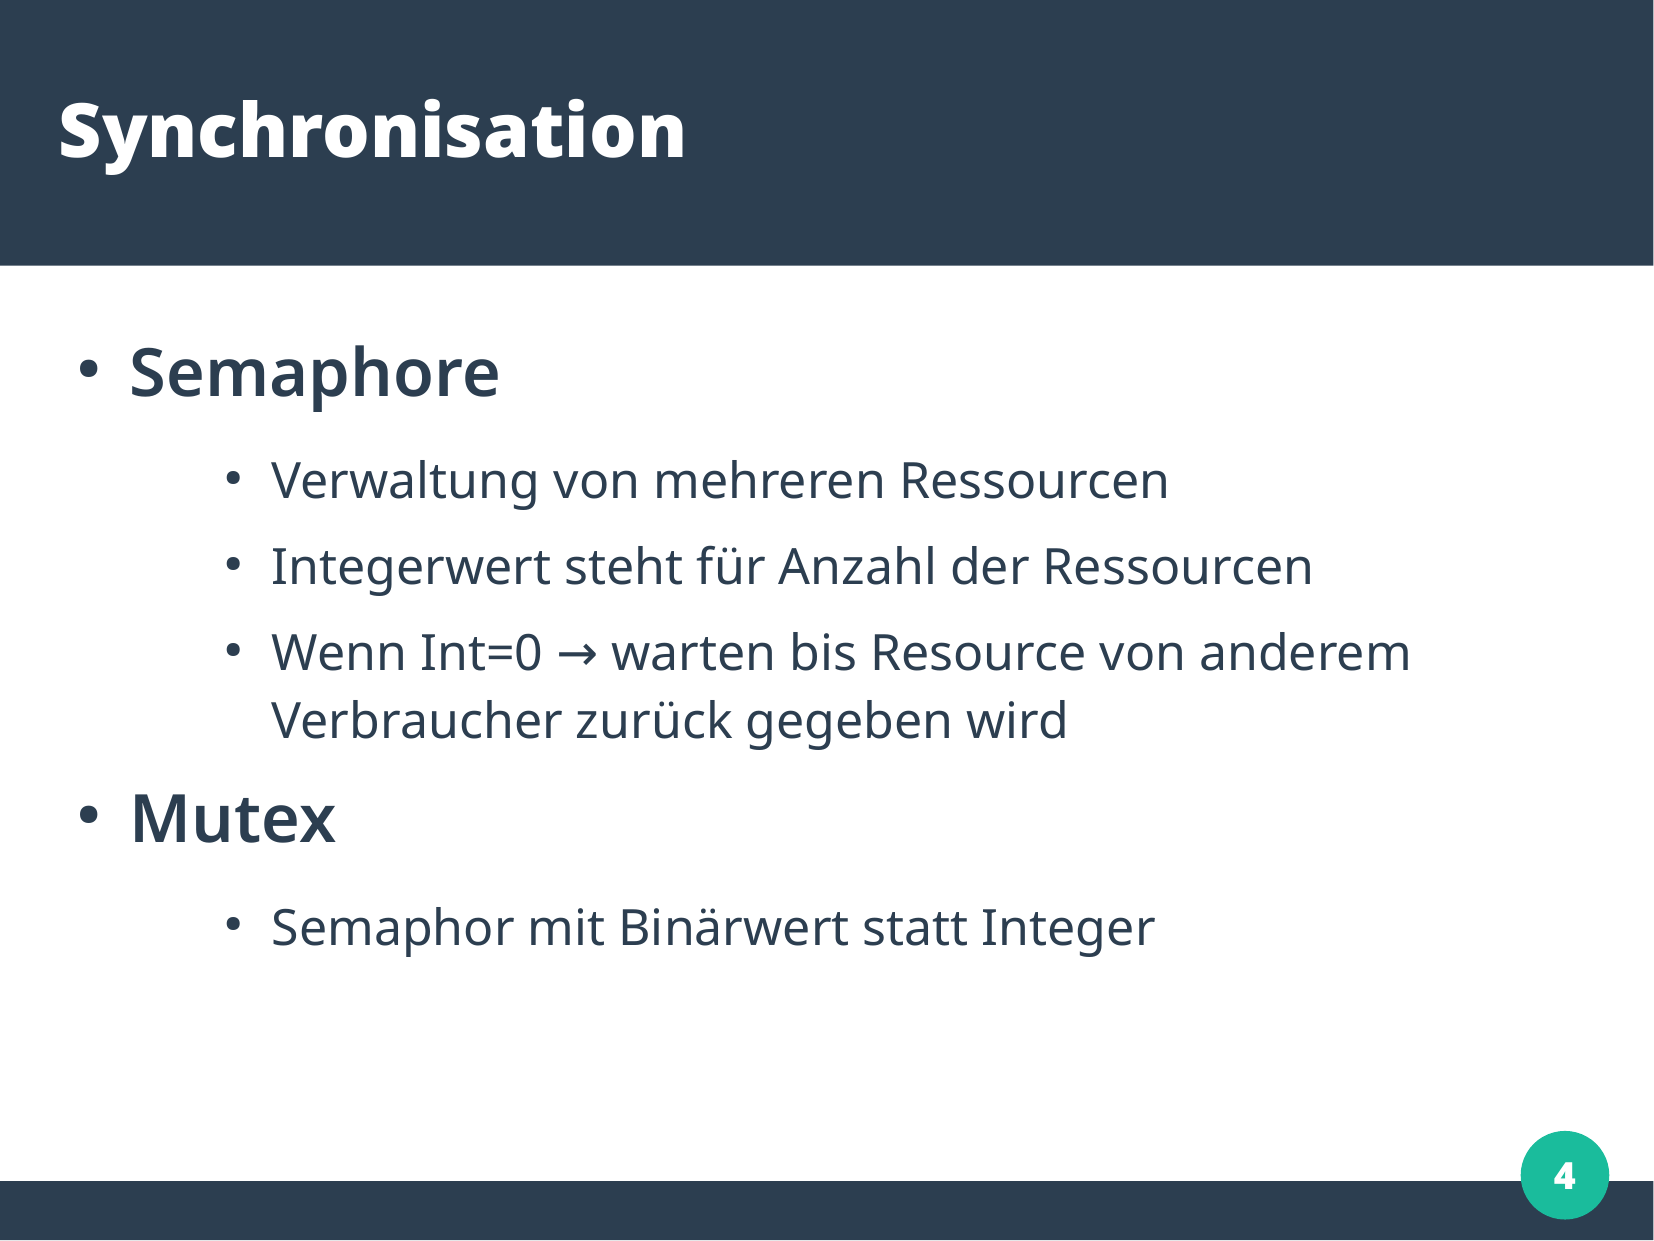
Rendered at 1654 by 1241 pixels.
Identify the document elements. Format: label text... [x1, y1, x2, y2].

list Semaphore Verwaltung von mehreren Ressourcen Integerwert steht für Anzahl der Ressourcen Wenn Int=0 → warten bis Resource von anderem Verbraucher zurück gegeben wird Mutex Semaphor mit Binärwert statt Integer [59, 324, 1595, 1152]
title Synchronisation [59, 49, 1595, 207]
